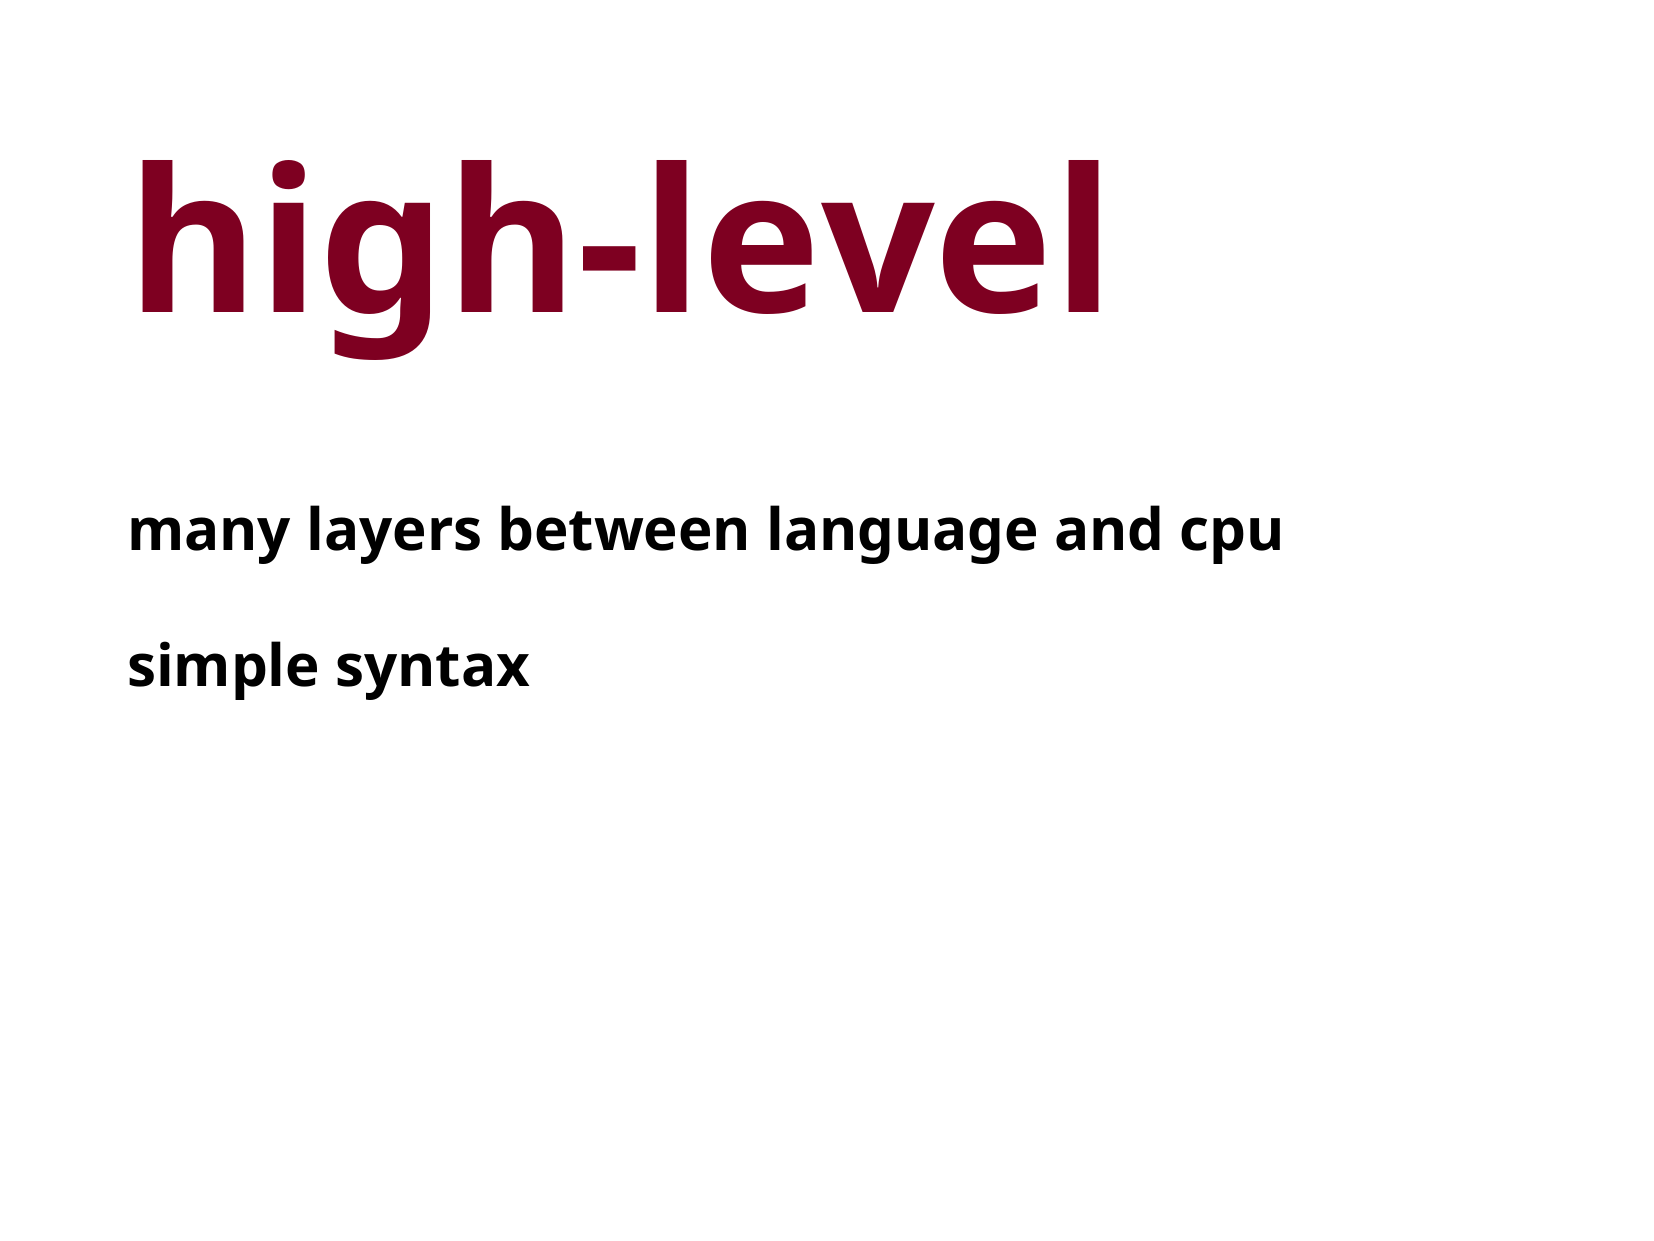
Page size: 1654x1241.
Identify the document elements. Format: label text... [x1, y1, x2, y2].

text_box high-level [112, 112, 1351, 366]
text_box many layers between language and cpu simple syntax [112, 487, 1313, 852]
